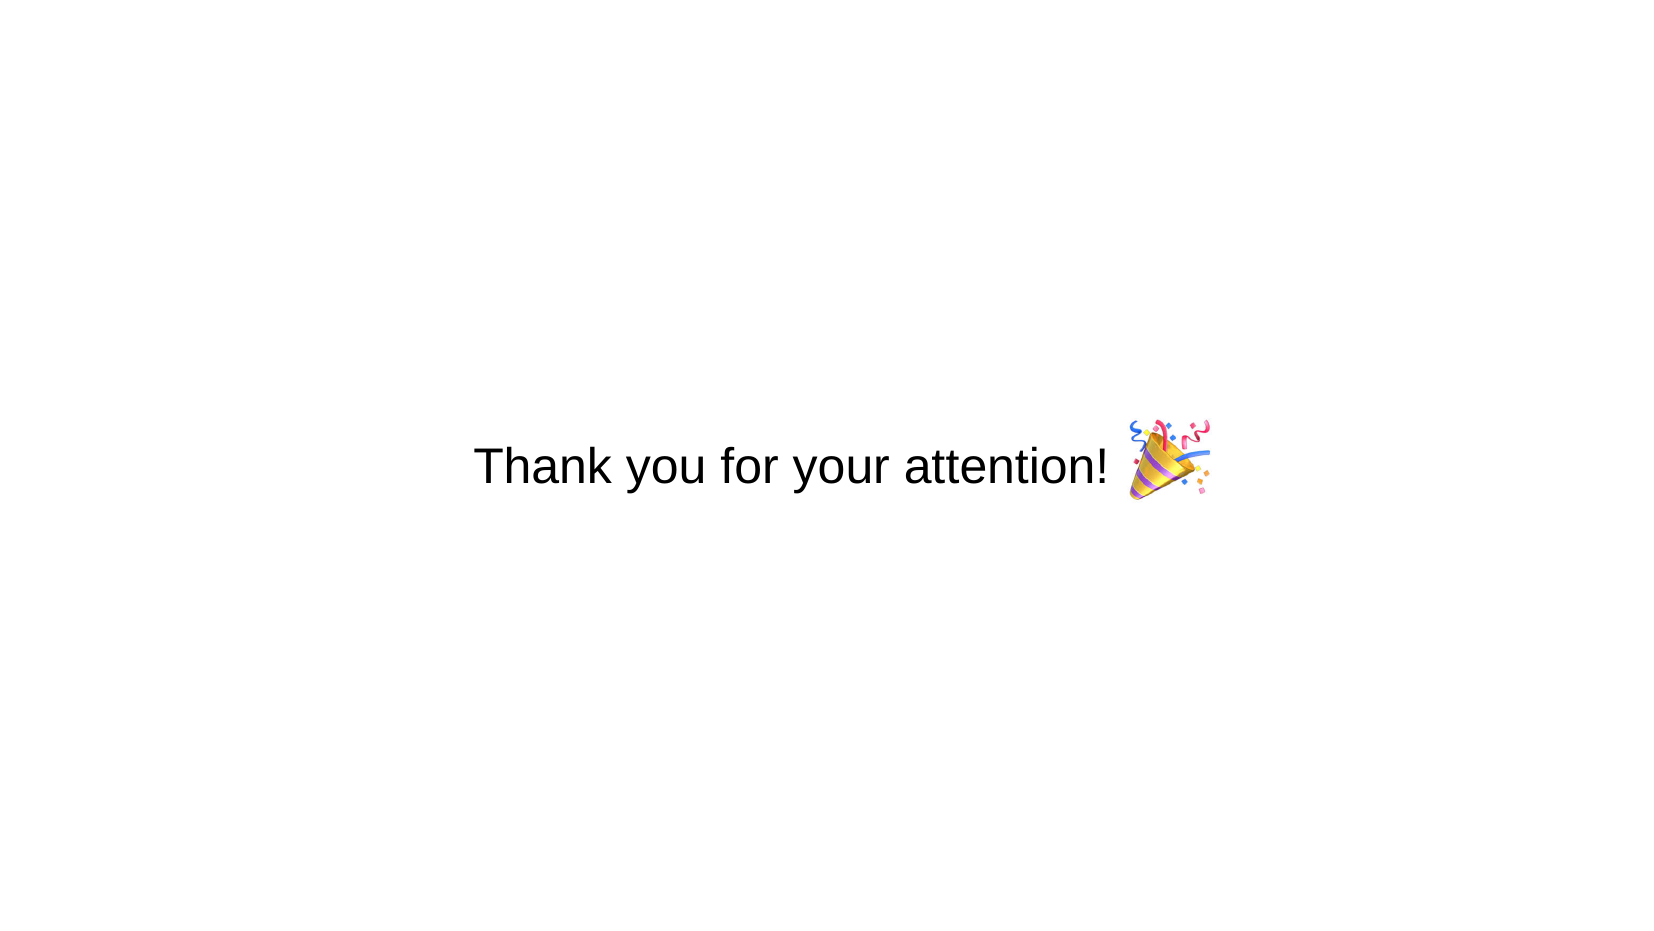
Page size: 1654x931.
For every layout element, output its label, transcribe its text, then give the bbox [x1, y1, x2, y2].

picture [1110, 401, 1229, 520]
title Thank you for your attention! [82, 388, 1571, 544]
